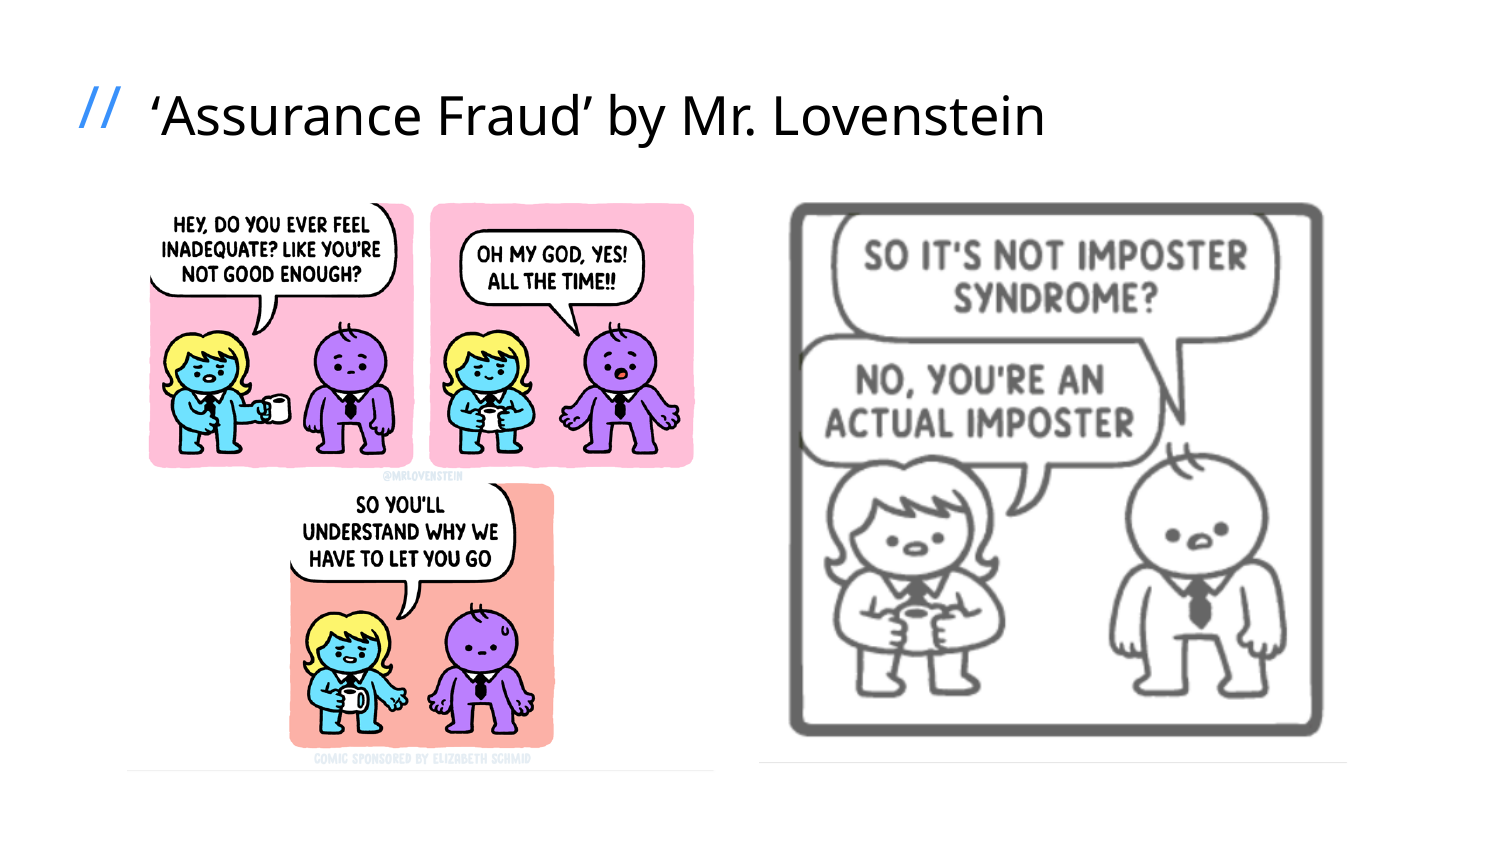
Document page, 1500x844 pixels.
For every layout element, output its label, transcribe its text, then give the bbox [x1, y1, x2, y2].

picture [127, 180, 717, 770]
title ‘Assurance Fraud’ by Mr. Lovenstein [151, 71, 1221, 156]
picture [759, 180, 1349, 762]
